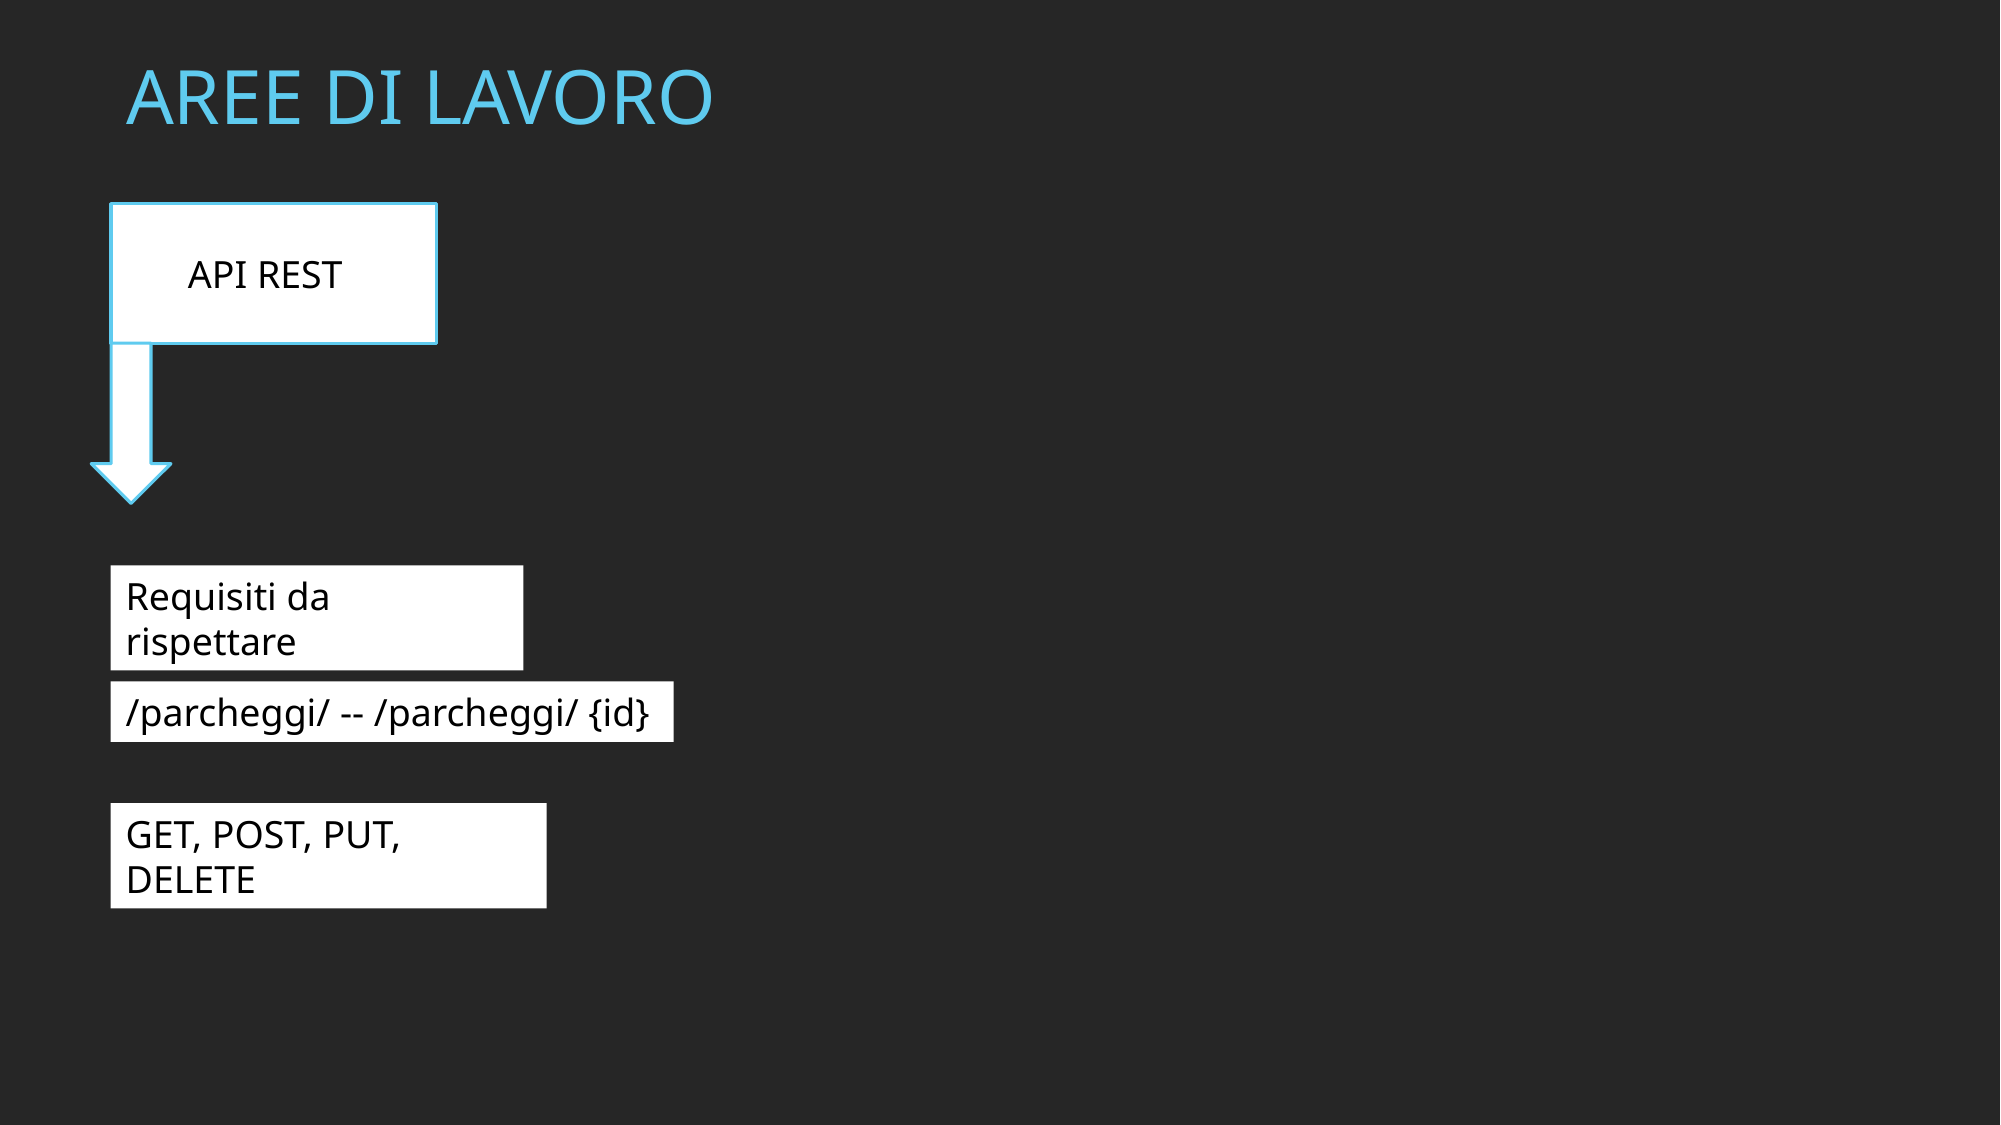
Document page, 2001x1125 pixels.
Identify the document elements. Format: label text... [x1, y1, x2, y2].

title AREE DI LAVORO [111, 41, 1522, 182]
text_box /parcheggi/ -- /parcheggi/ {id} [110, 681, 674, 742]
text_box GET, POST, PUT, DELETE [110, 803, 547, 864]
text_box Requisiti da rispettare [110, 565, 524, 626]
text_box API REST [172, 243, 545, 304]
text_box [91, 204, 437, 504]
